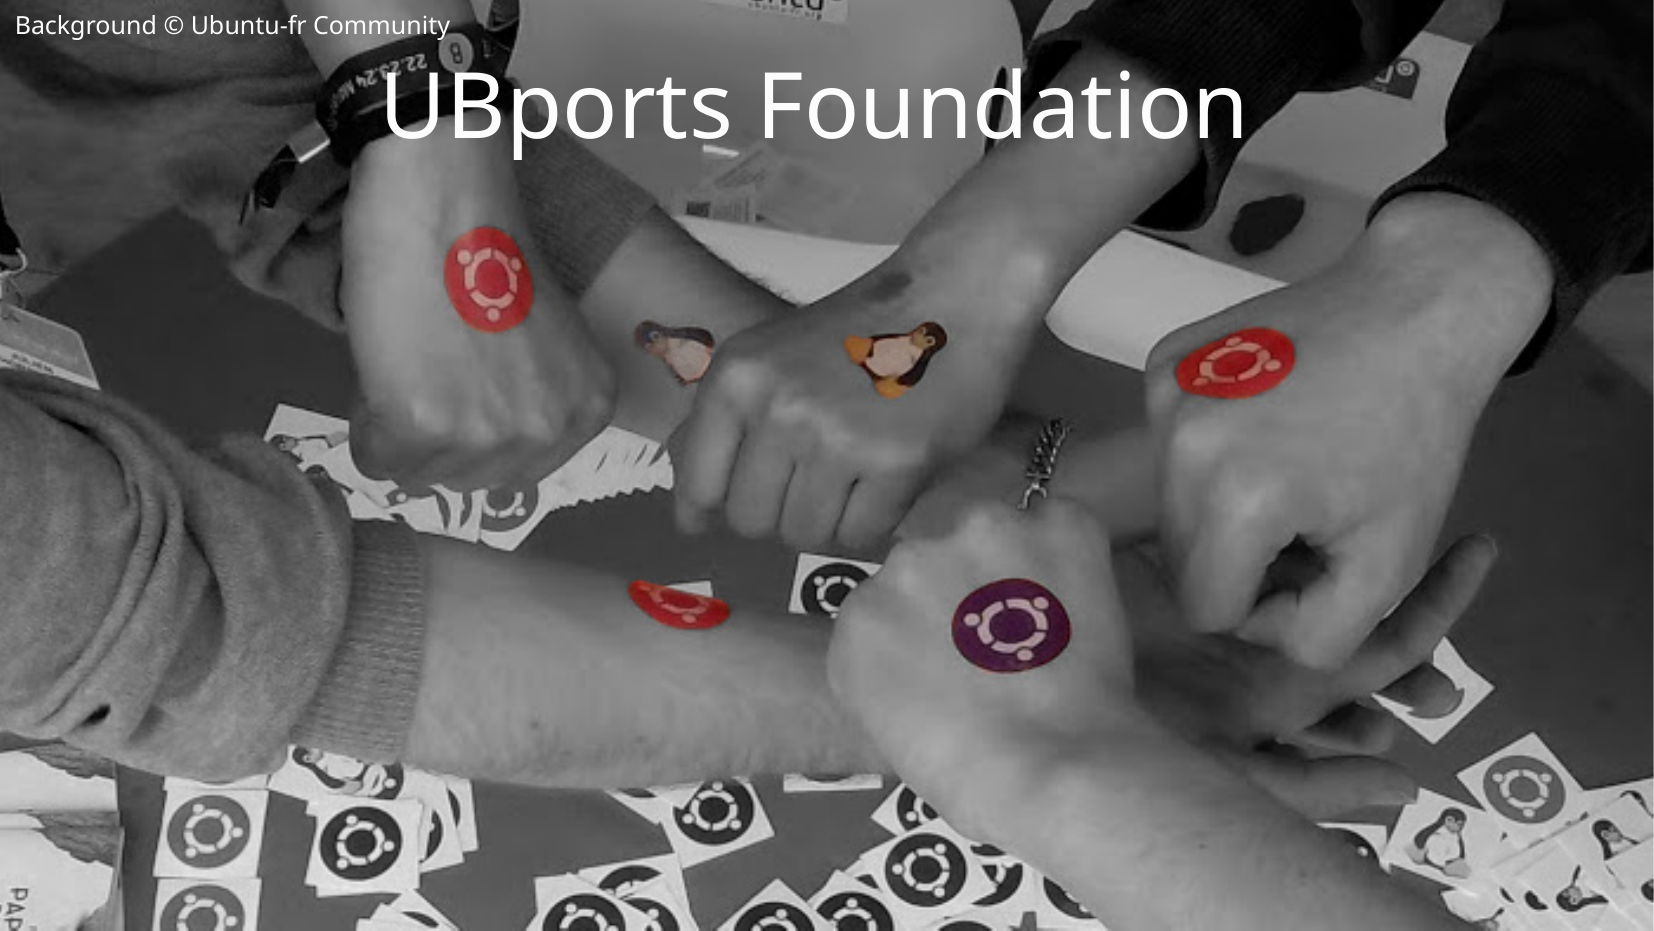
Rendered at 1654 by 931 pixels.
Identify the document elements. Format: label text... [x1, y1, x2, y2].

picture [0, 0, 1654, 931]
title UBports Foundation [70, 17, 1560, 189]
text_box Background © Ubuntu-fr Community [0, 0, 445, 43]
